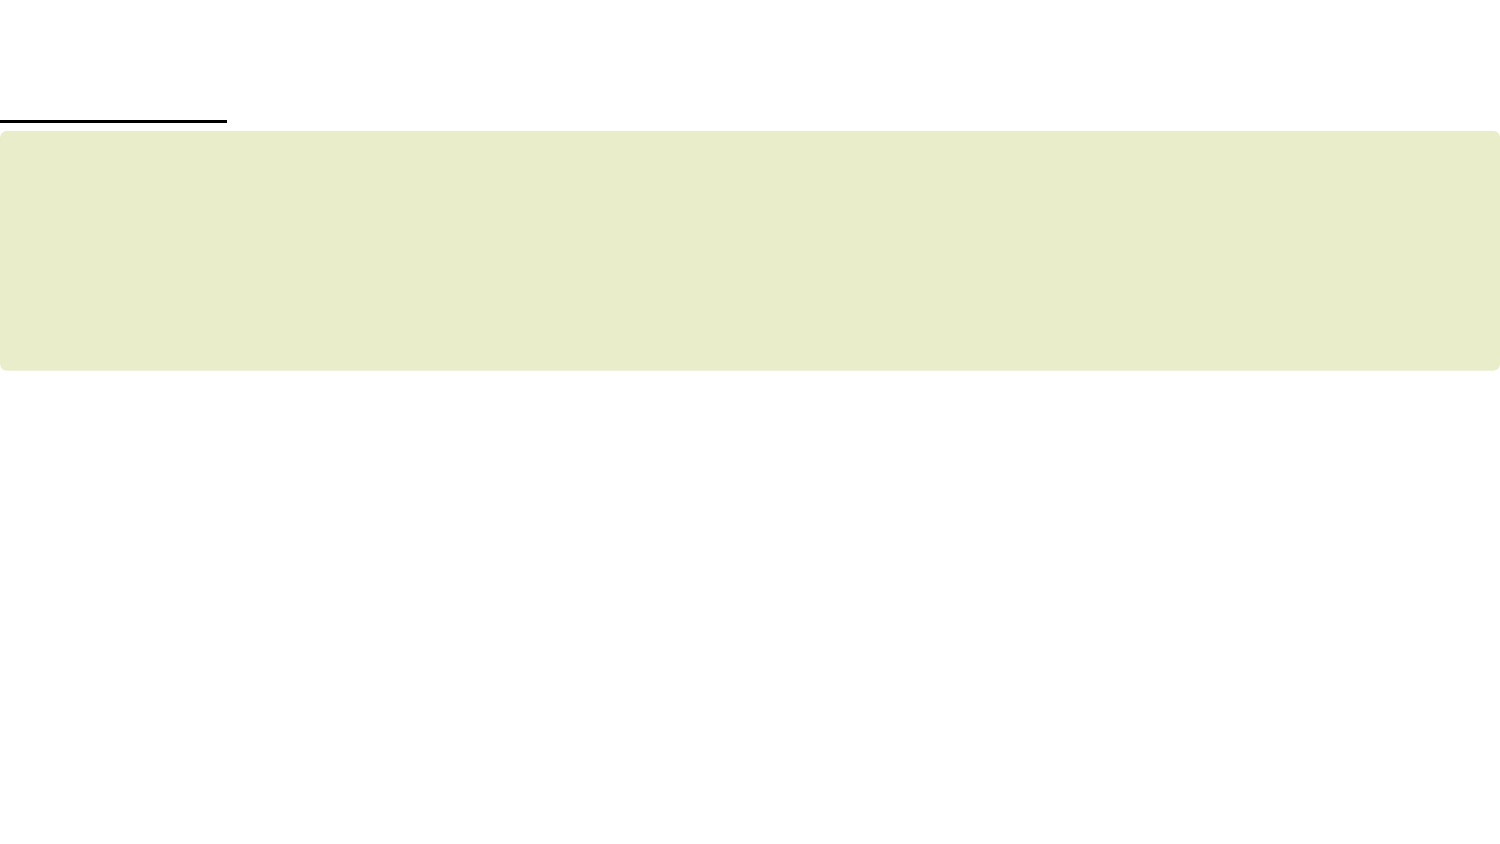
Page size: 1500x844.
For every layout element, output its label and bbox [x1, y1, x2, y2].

text_box [0, 130, 1500, 371]
